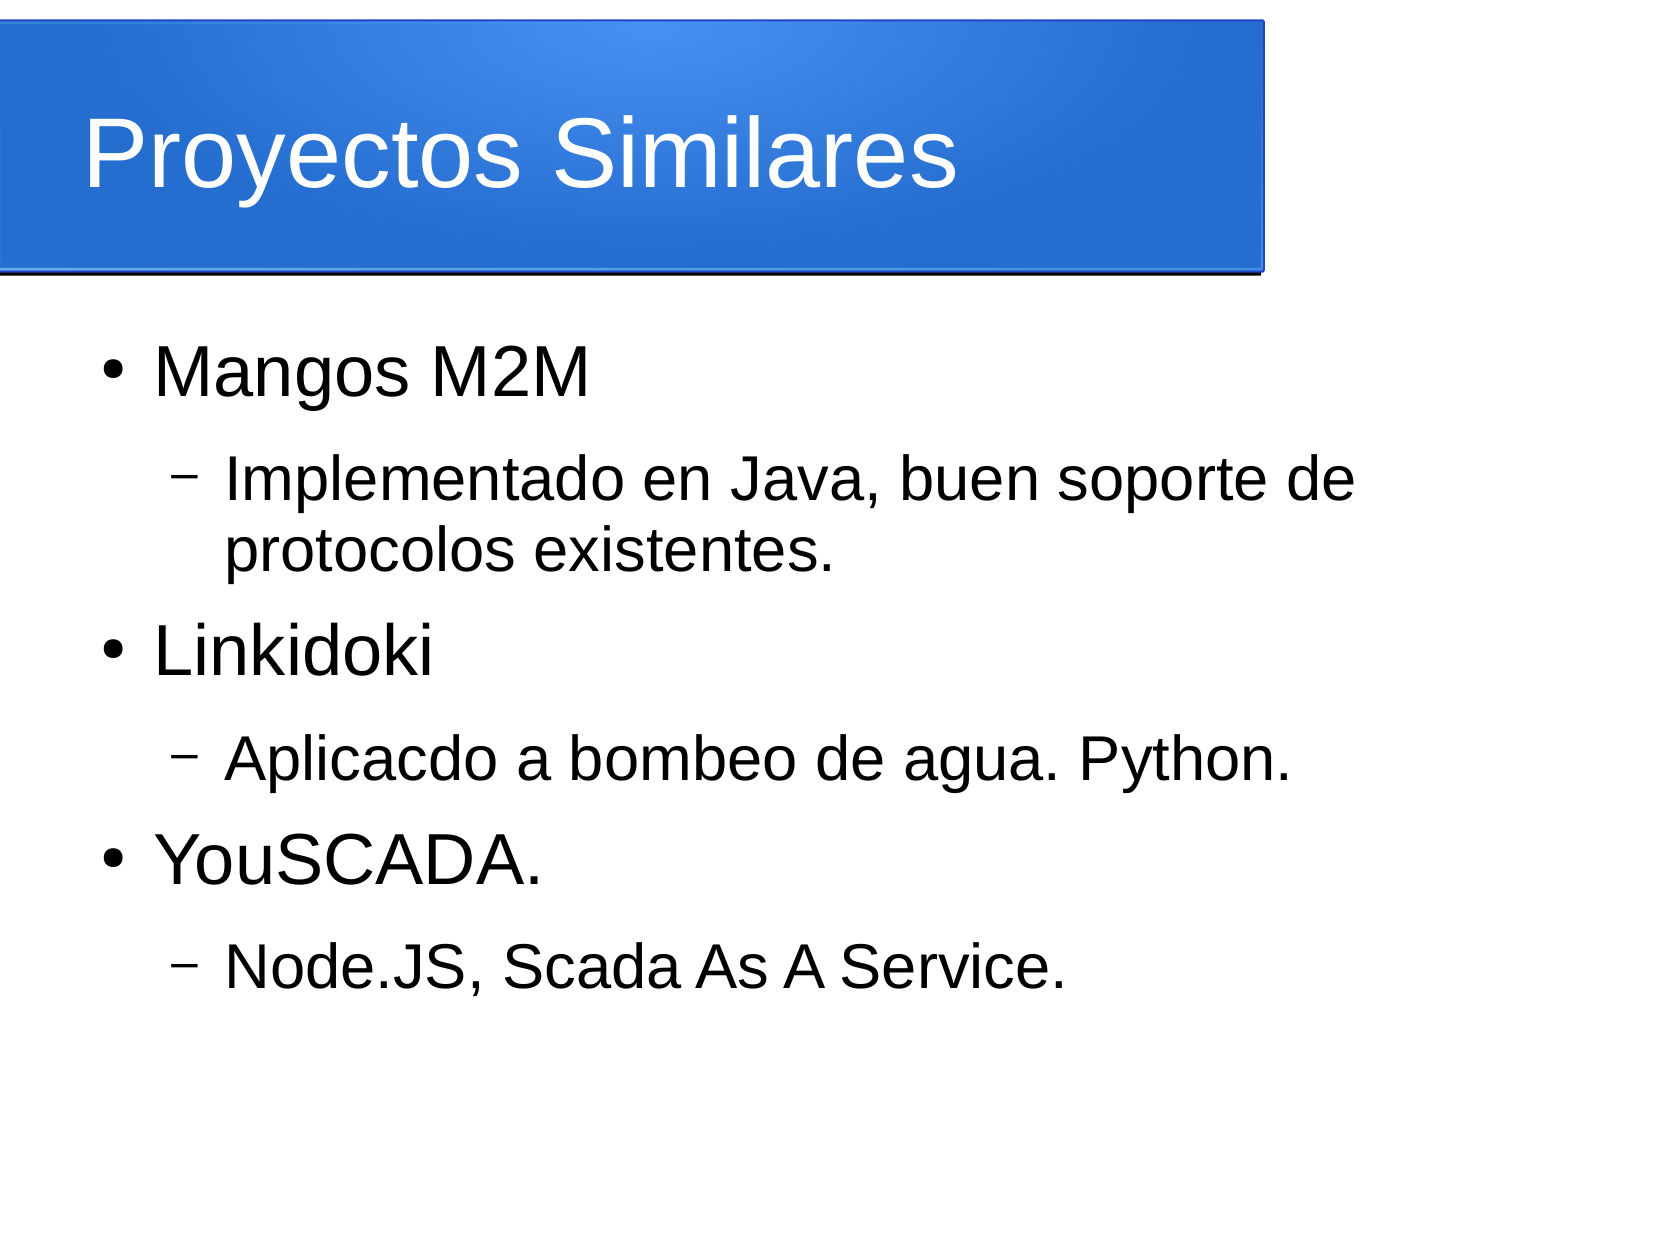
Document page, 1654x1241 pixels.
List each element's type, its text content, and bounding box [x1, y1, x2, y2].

list Mangos M2M Implementado en Java, buen soporte de protocolos existentes. Linkidoki Aplicacdo a bombeo de agua. Python. YouSCADA. Node.JS, Scada As A Service. [82, 330, 1538, 1051]
title Proyectos Similares [82, 49, 1250, 257]
